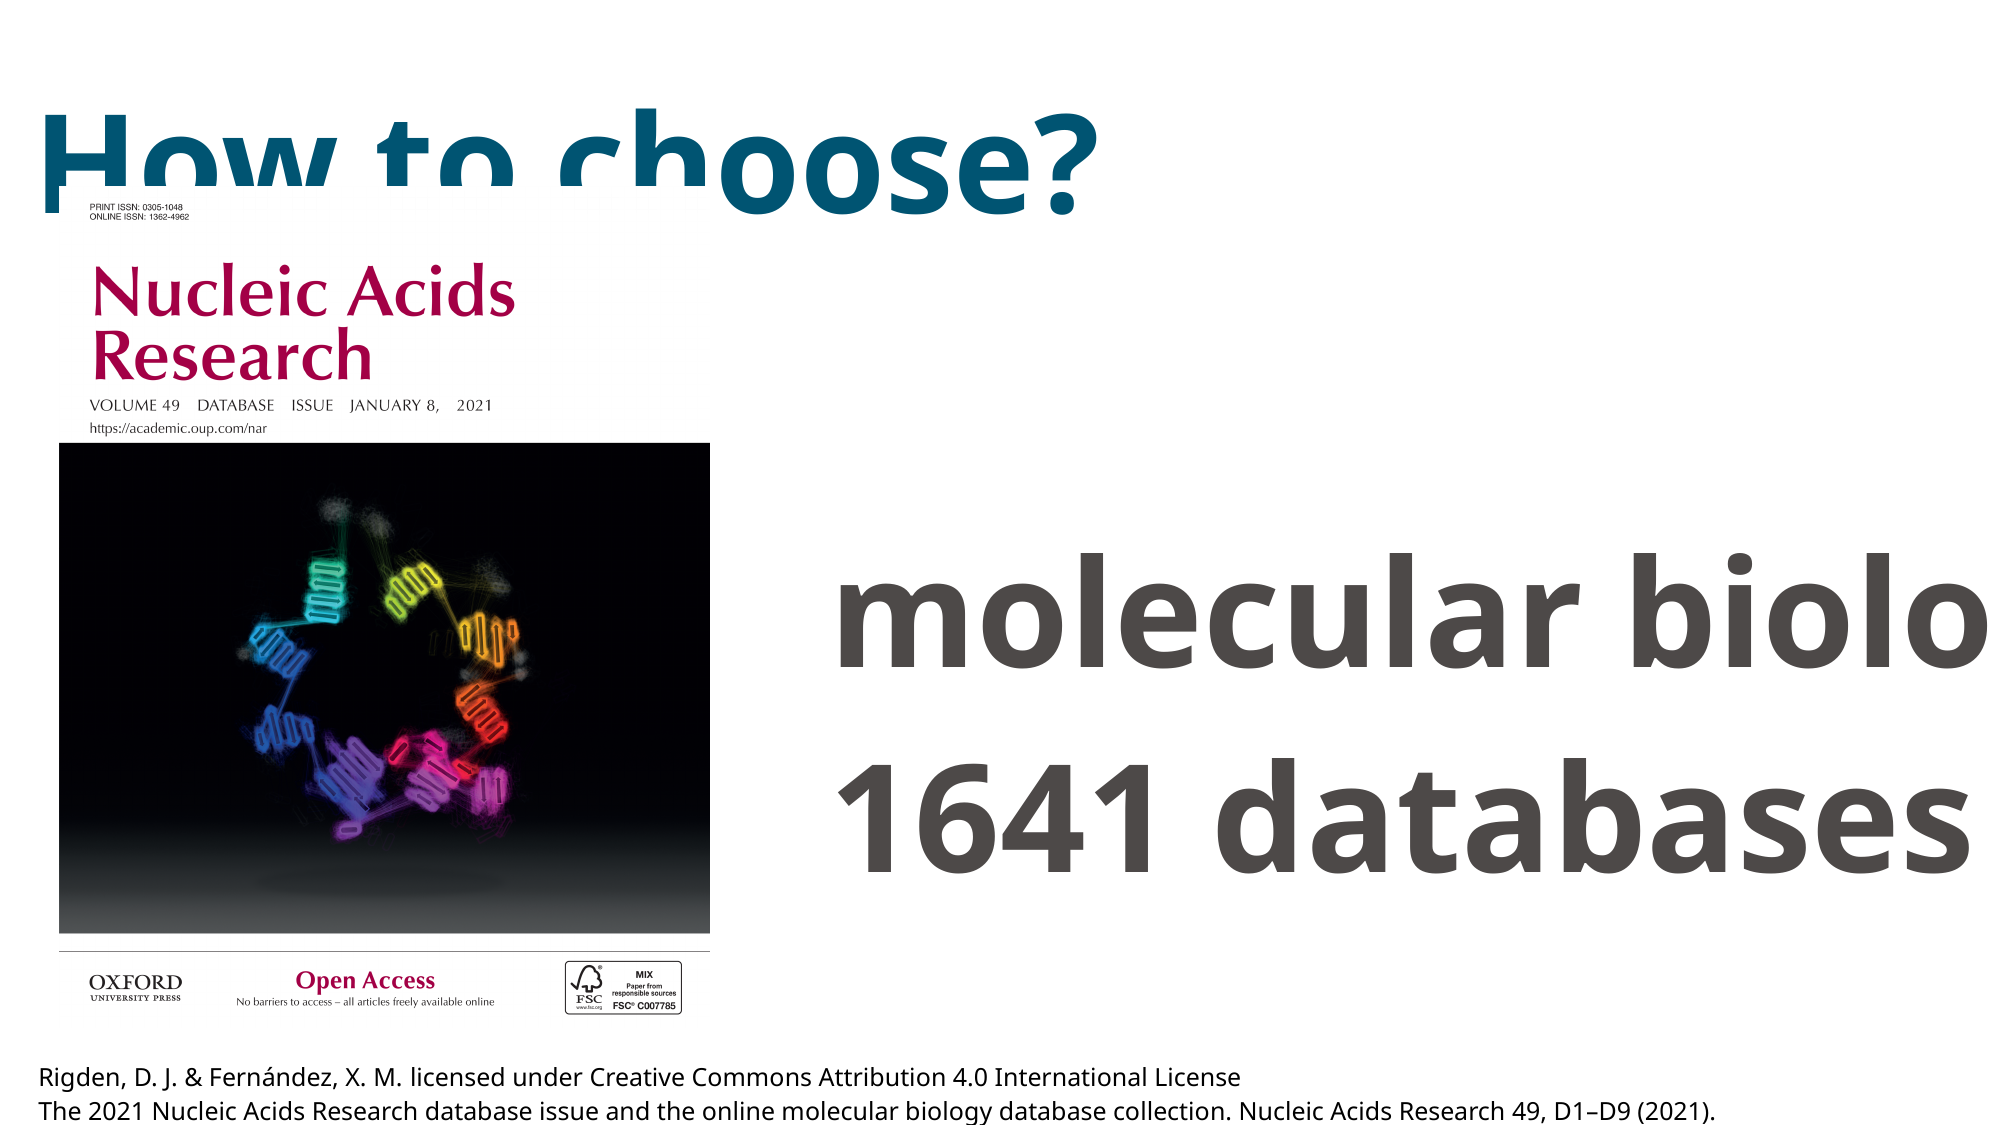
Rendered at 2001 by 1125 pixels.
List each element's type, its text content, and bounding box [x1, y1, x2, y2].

text_box How to choose? [18, 59, 1982, 212]
text_box molecular biology 1641 databases [814, 500, 2000, 815]
text_box Rigden, D. J. & Fernández, X. M. licensed under Creative Commons Attribution 4.0 International License The 2021 Nucleic Acids Research database issue and the online molecular biology database collection. Nucleic Acids Research 49, D1–D9 (2021). . [23, 1052, 1526, 1125]
picture [59, 186, 710, 1028]
